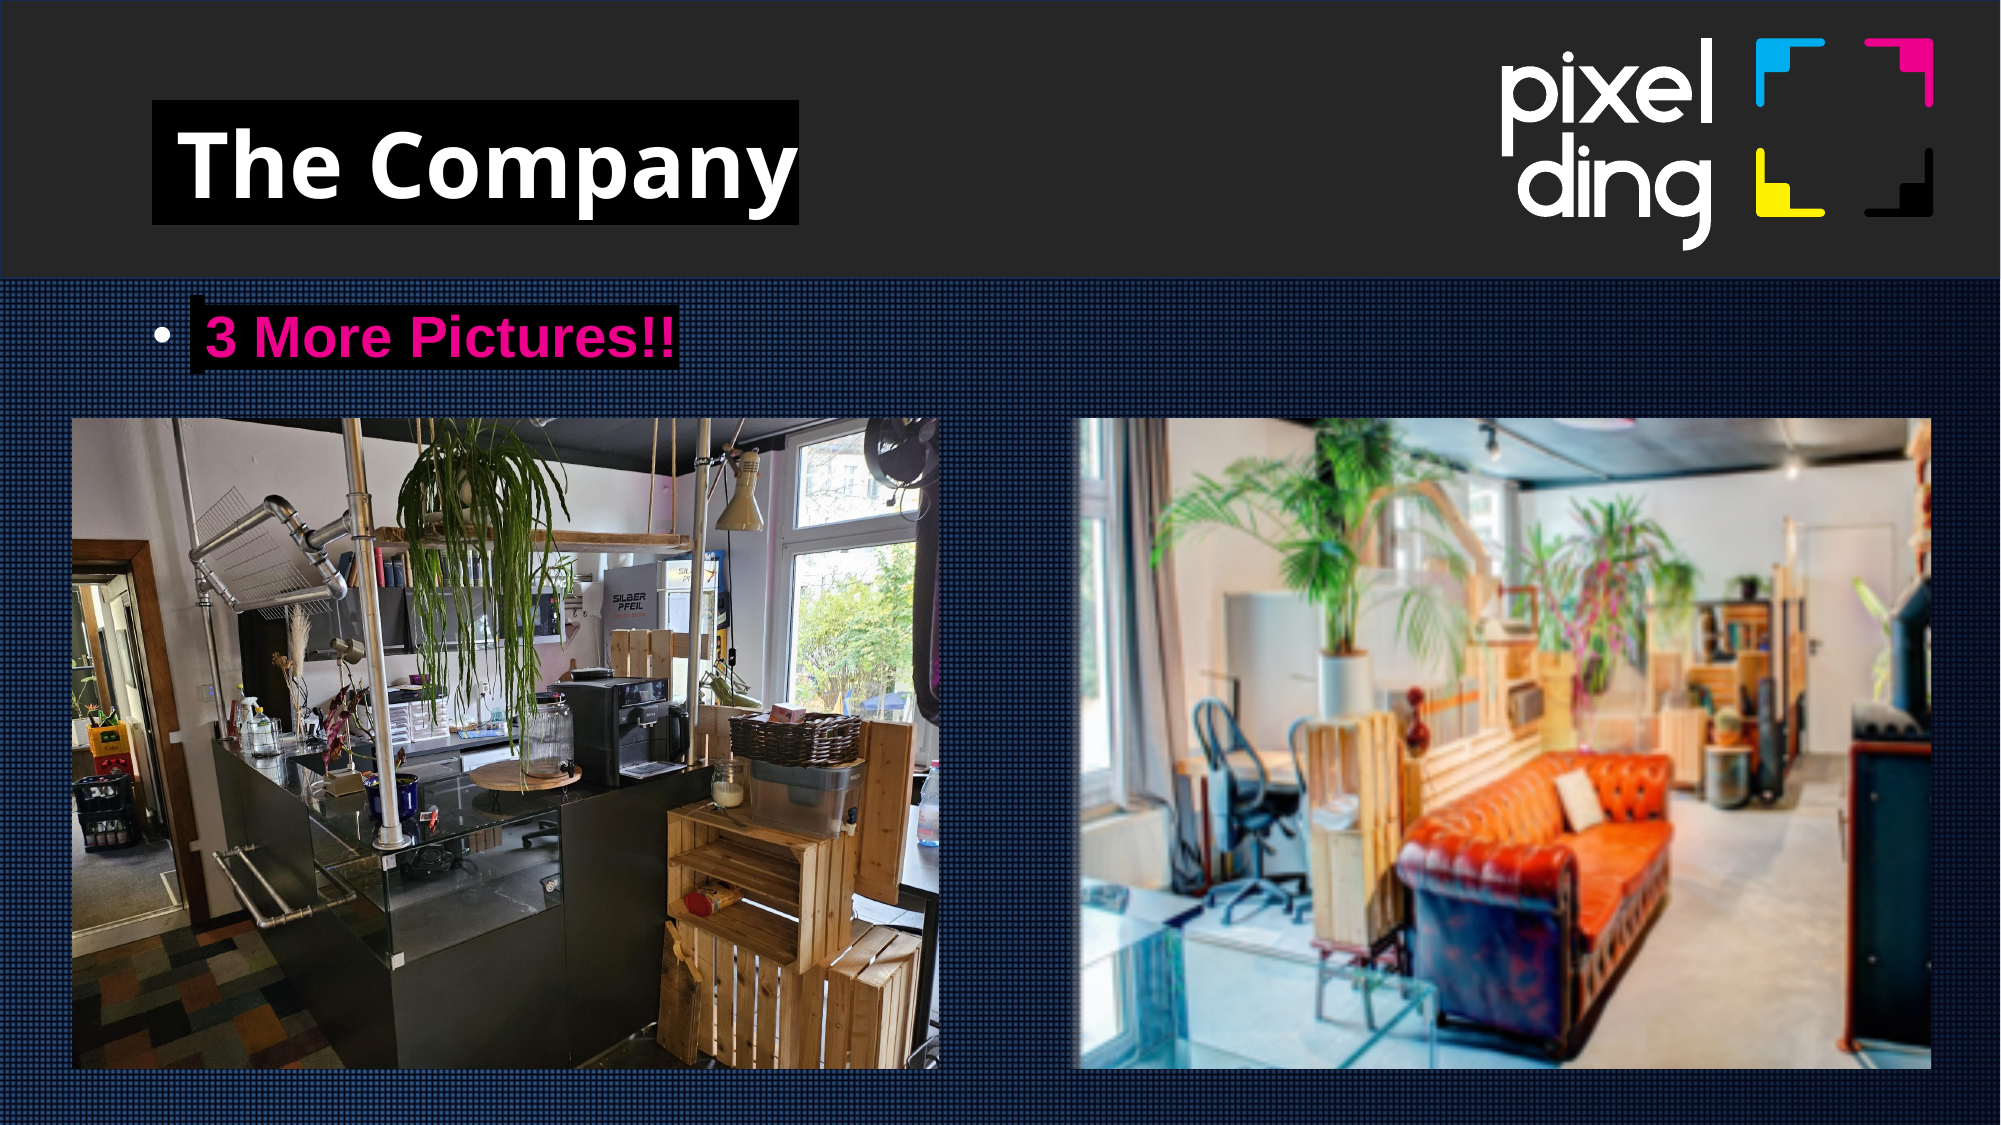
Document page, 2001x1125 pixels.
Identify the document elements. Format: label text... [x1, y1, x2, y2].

list 3 More Pictures!! [137, 299, 1863, 1014]
picture [72, 418, 939, 1069]
title The Company [137, 59, 1863, 278]
picture [1064, 418, 1932, 1069]
